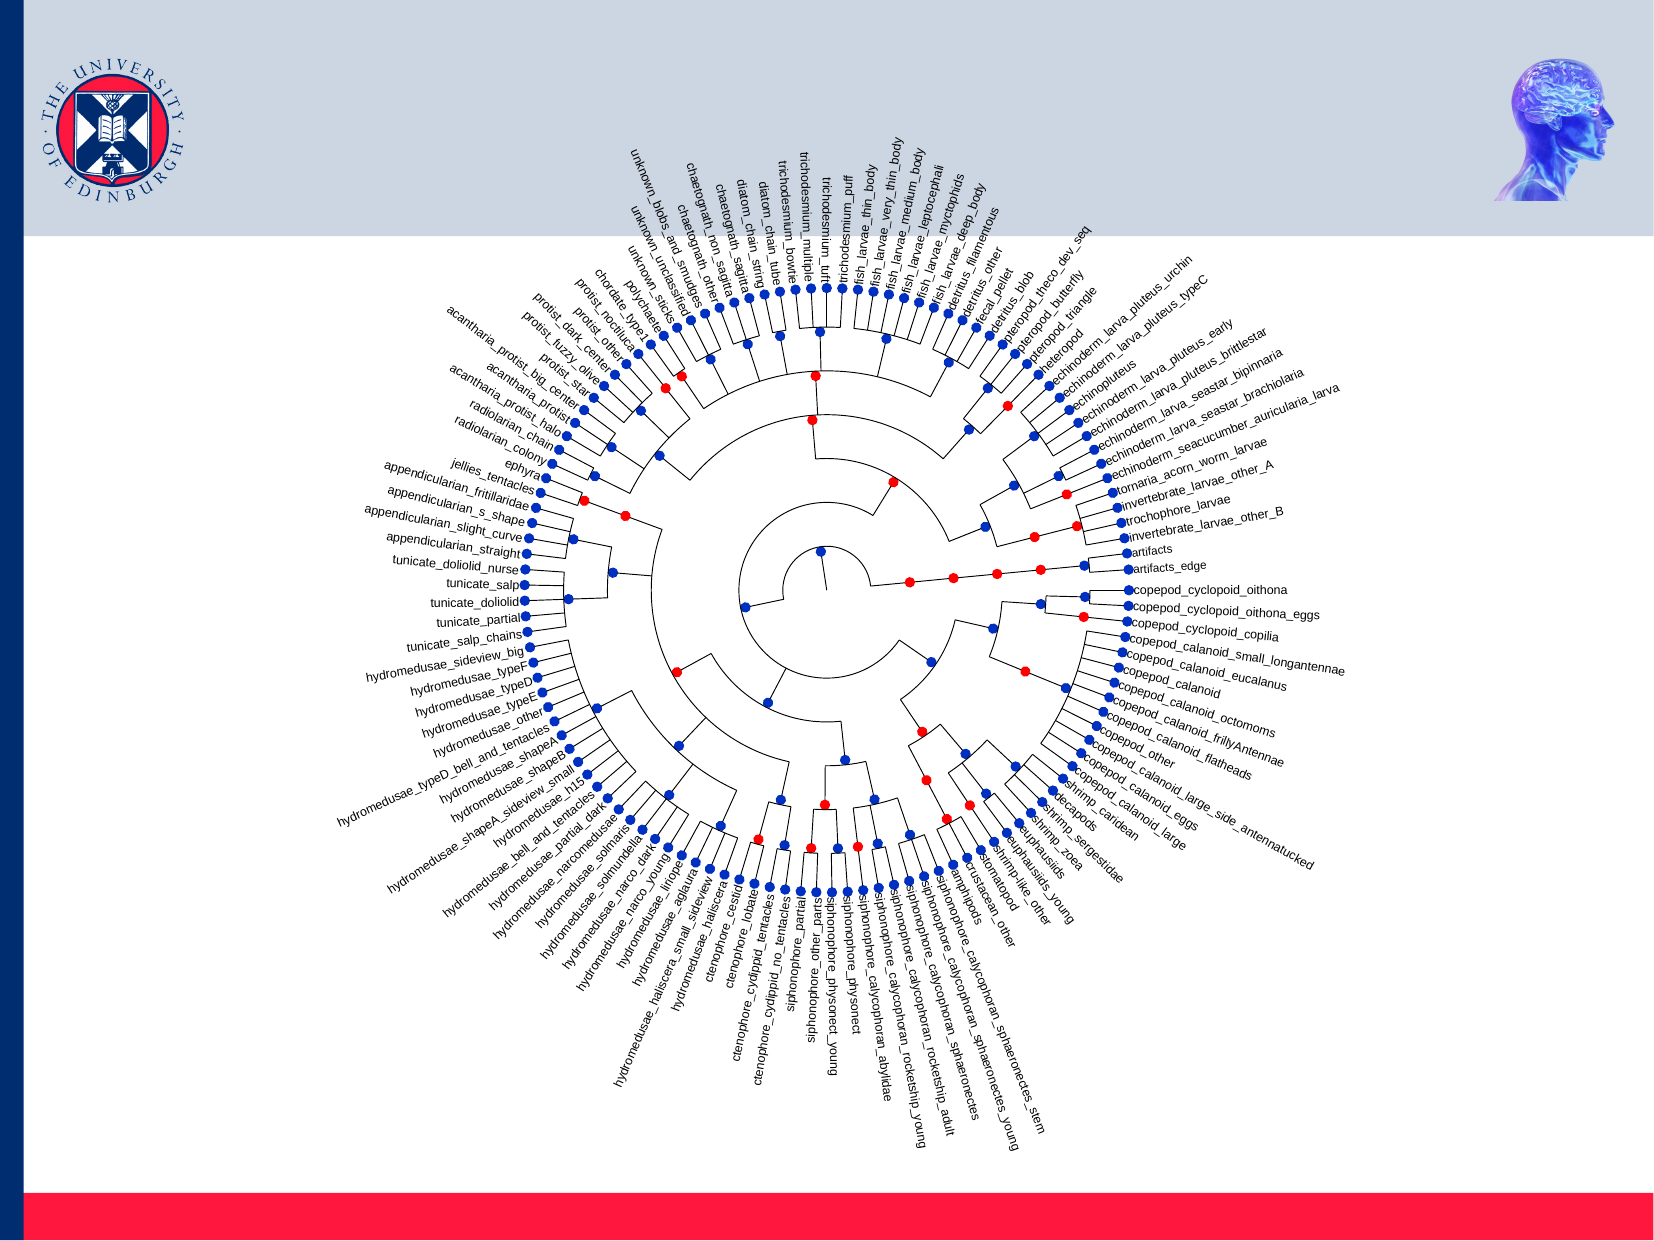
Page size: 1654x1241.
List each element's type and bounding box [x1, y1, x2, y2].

picture [38, 56, 184, 205]
picture [230, 0, 1424, 1234]
picture [1493, 58, 1615, 201]
